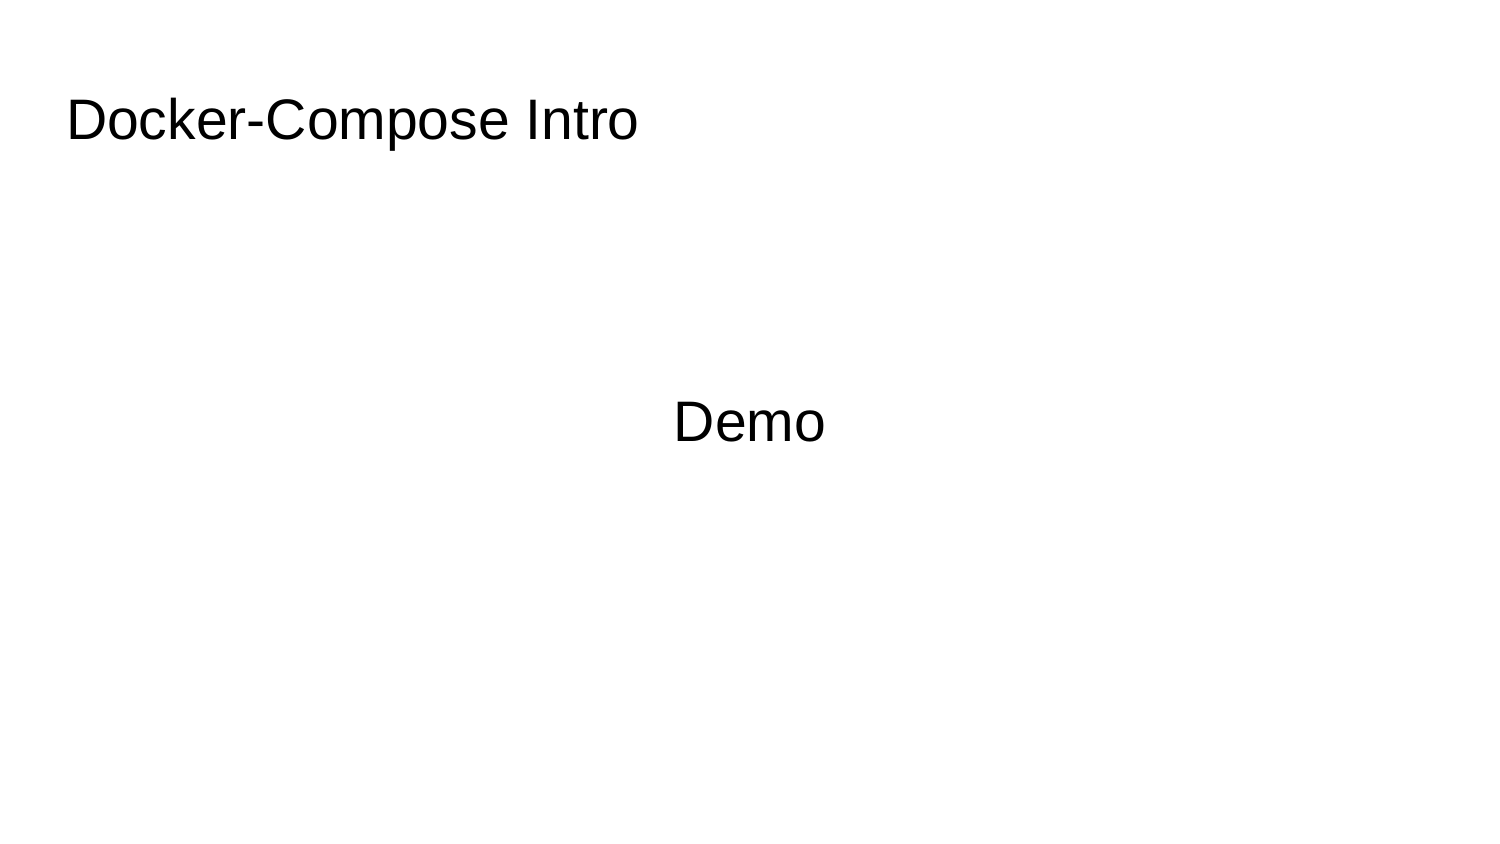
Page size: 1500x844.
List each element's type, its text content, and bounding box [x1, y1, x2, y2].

title Demo [51, 374, 1449, 469]
title Docker-Compose Intro [51, 72, 1449, 167]
